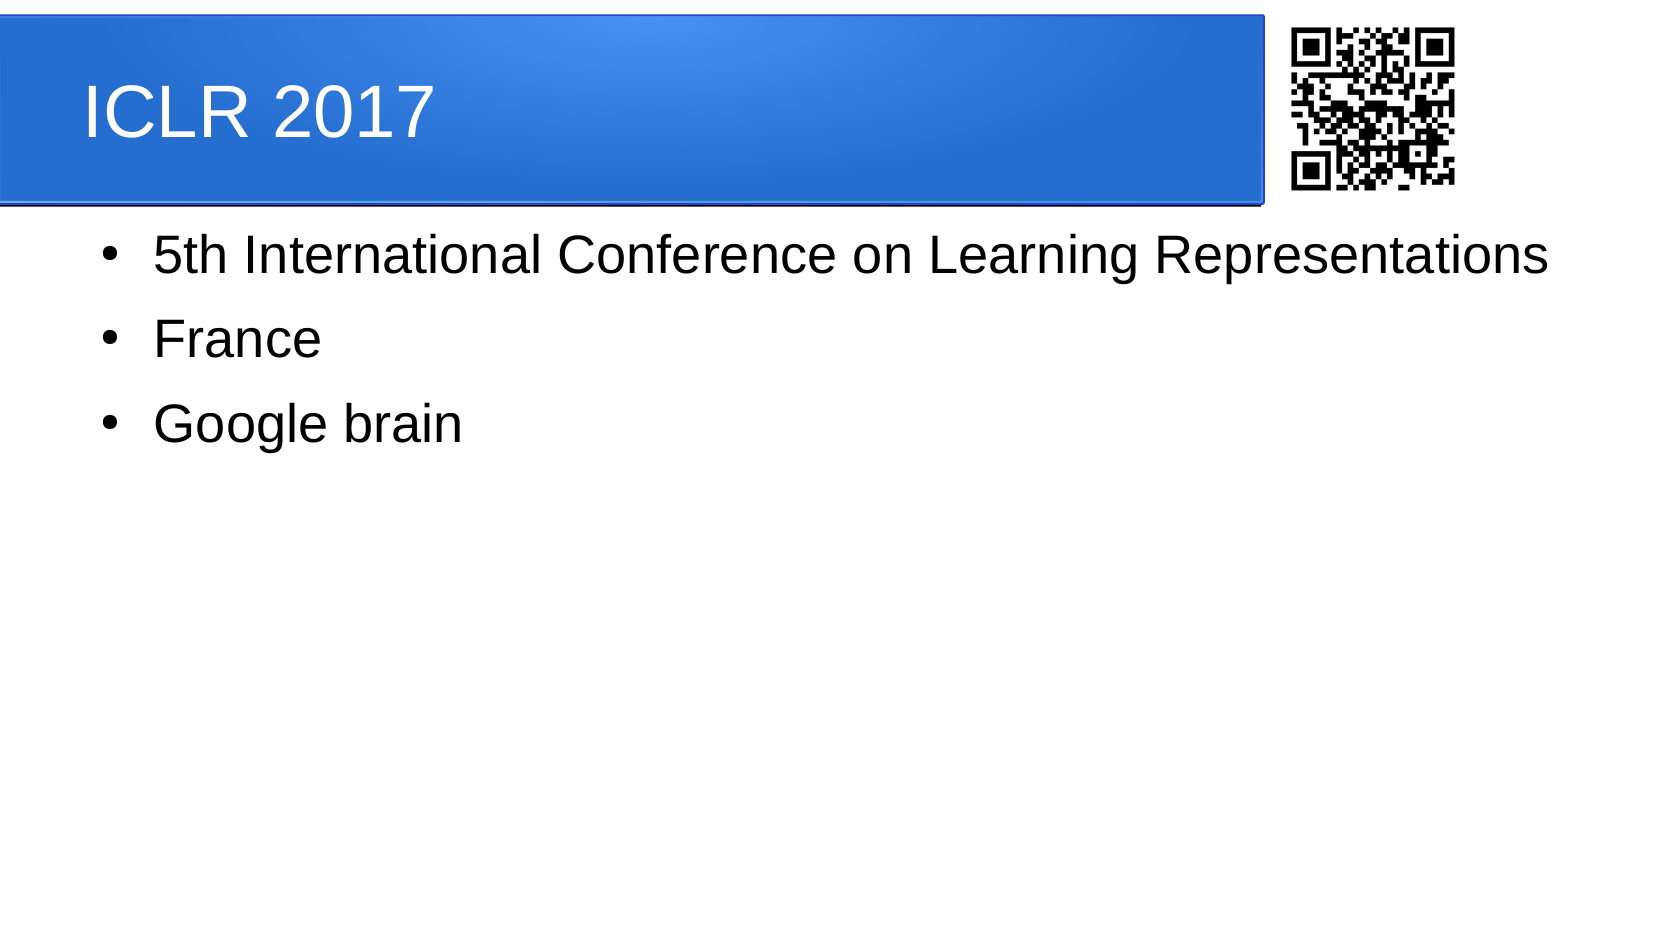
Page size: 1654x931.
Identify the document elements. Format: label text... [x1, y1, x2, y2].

list 5th International Conference on Learning Representations France Google brain [82, 224, 1571, 764]
title ICLR 2017 [82, 35, 1235, 189]
picture [1269, 5, 1477, 213]
